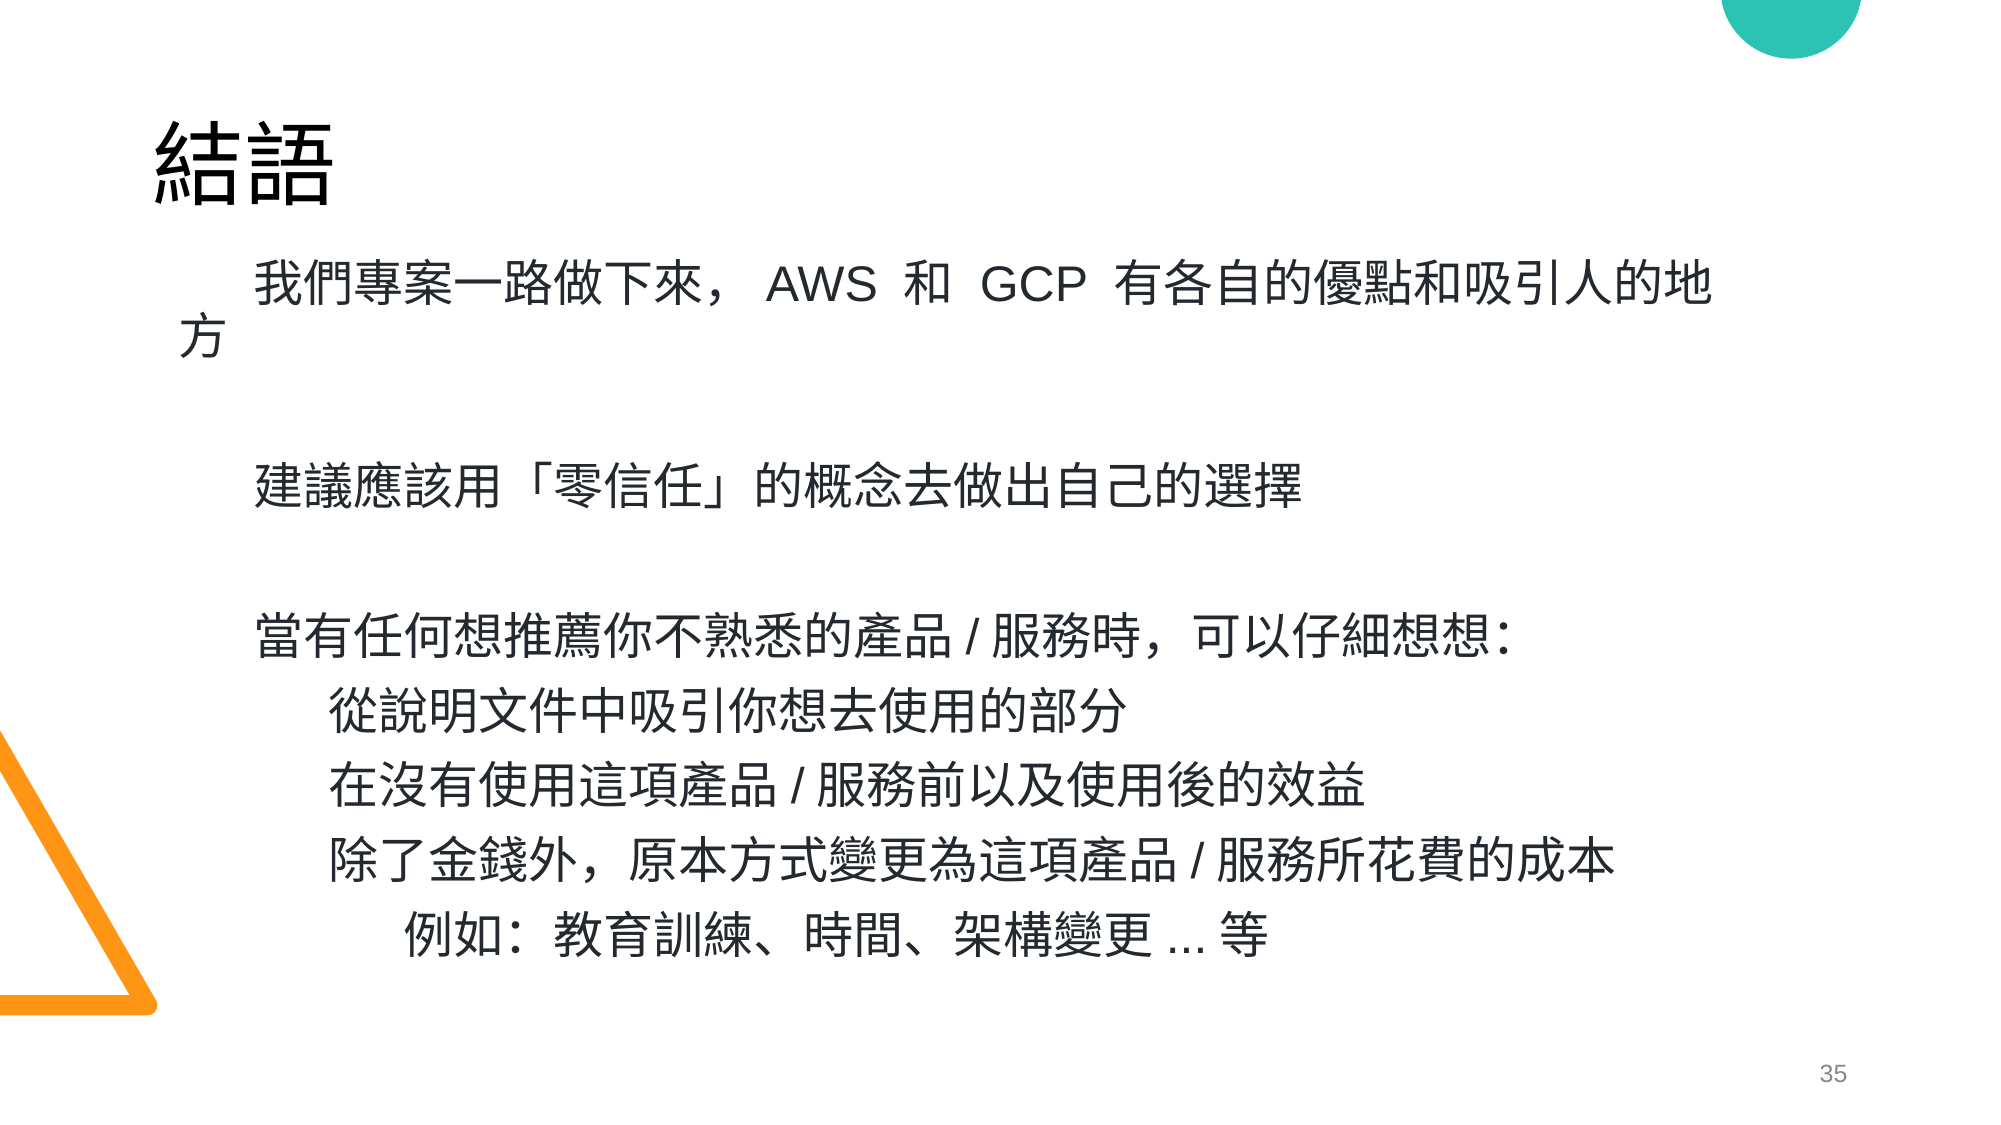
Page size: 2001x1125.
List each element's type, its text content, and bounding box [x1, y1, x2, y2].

title 結語 [137, 59, 1863, 278]
list 我們專案一路做下來，AWS 和 GCP 有各自的優點和吸引人的地方 建議應該用「零信任」的概念去做出自己的選擇 當有任何想推薦你不熟悉的產品/服務時，可以仔細想想： 從說明文件中吸引你想去使用的部分 在沒有使用這項產品/服務前以及使用後的效益 除了金錢外，原本方式變更為這項產品/服務所花費的成本 例如：教育訓練、時間、架構變更...等 [163, 250, 1774, 1062]
slide_number <number> [1412, 1042, 1863, 1103]
